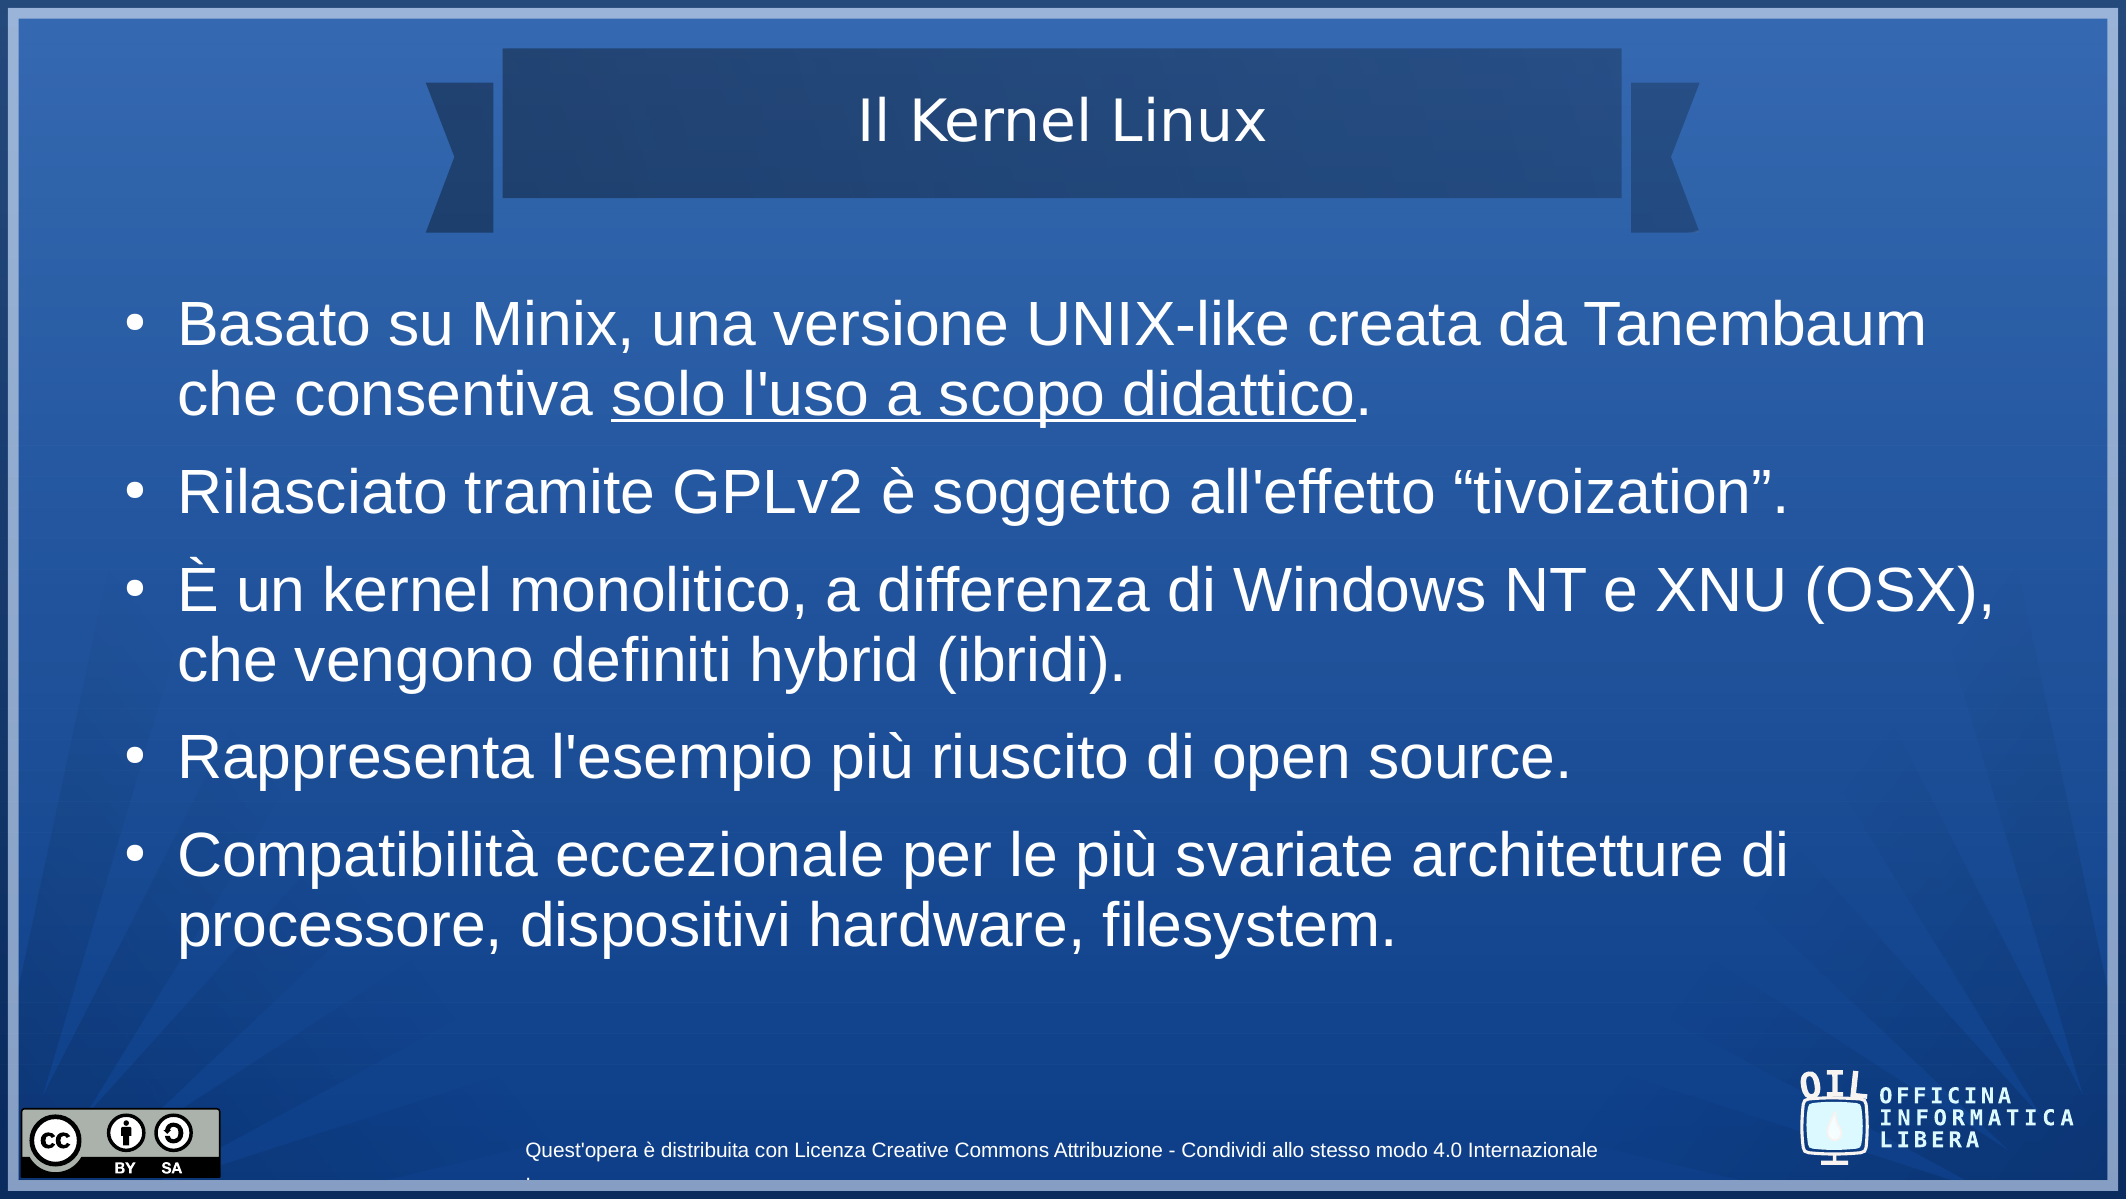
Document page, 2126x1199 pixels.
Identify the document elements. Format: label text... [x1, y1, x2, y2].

picture [1720, 940, 2126, 1199]
list Basato su Minix, una versione UNIX-like creata da Tanembaum che consentiva solo l'uso a scopo didattico. Rilasciato tramite GPLv2 è soggetto all'effetto “tivoization”. È un kernel monolitico, a differenza di Windows NT e XNU (OSX), che vengono definiti hybrid (ibridi). Rappresenta l'esempio più riuscito di open source. Compatibilità eccezionale per le più svariate architetture di processore, dispositivi hardware, filesystem. [106, 289, 2020, 1199]
title Il Kernel Linux [501, 45, 1625, 198]
picture [20, 1107, 221, 1178]
text_box Quest'opera è distribuita con Licenza Creative Commons Attribuzione - Condividi allo stesso modo 4.0 Internazionale. [510, 1131, 1619, 1193]
